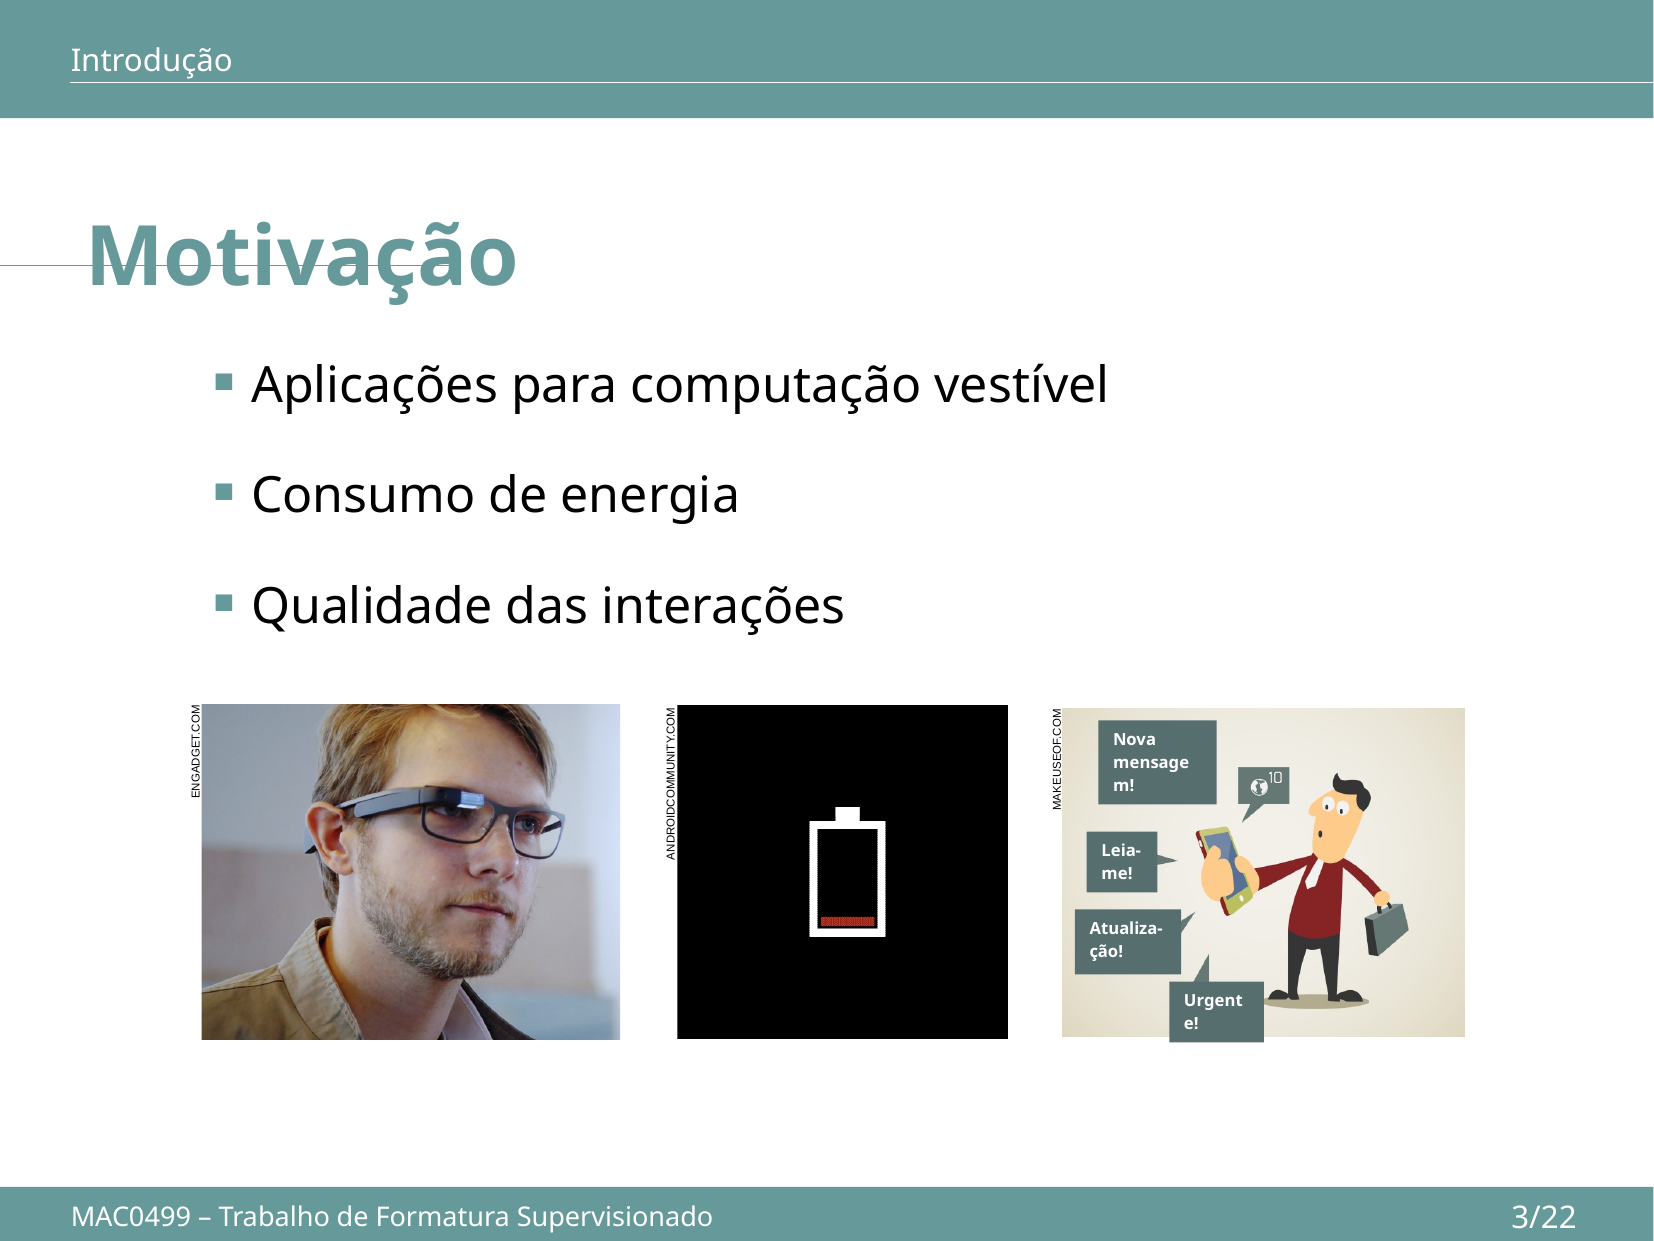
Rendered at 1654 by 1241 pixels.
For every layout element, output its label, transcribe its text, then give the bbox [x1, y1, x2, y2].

text_box [0, 0, 1654, 119]
picture [1062, 708, 1465, 1037]
text_box MAKEUSEOF.COM [1042, 694, 1071, 884]
text_box Motivação [70, 188, 1571, 288]
text_box Nova mensagem! [1098, 720, 1217, 780]
text_box Leia-me! [1086, 831, 1158, 880]
text_box ENGADGET.COM [181, 690, 210, 880]
text_box Aplicações para computação vestível Consumo de energia Qualidade das interações [200, 341, 1382, 591]
picture [677, 703, 1008, 1042]
text_box Atualiza- ção! [1074, 909, 1182, 975]
picture [201, 704, 621, 1040]
text_box [0, 1186, 1654, 1241]
text_box Urgente! [1169, 981, 1264, 1031]
text_box ANDROIDCOMMUNITY.COM [656, 693, 685, 883]
title 3/22 [1429, 1187, 1577, 1241]
title Introdução [70, 83, 987, 89]
title MAC0499 – Trabalho de Formatura Supervisionado [70, 1187, 1241, 1241]
title Introdução [70, 29, 987, 82]
